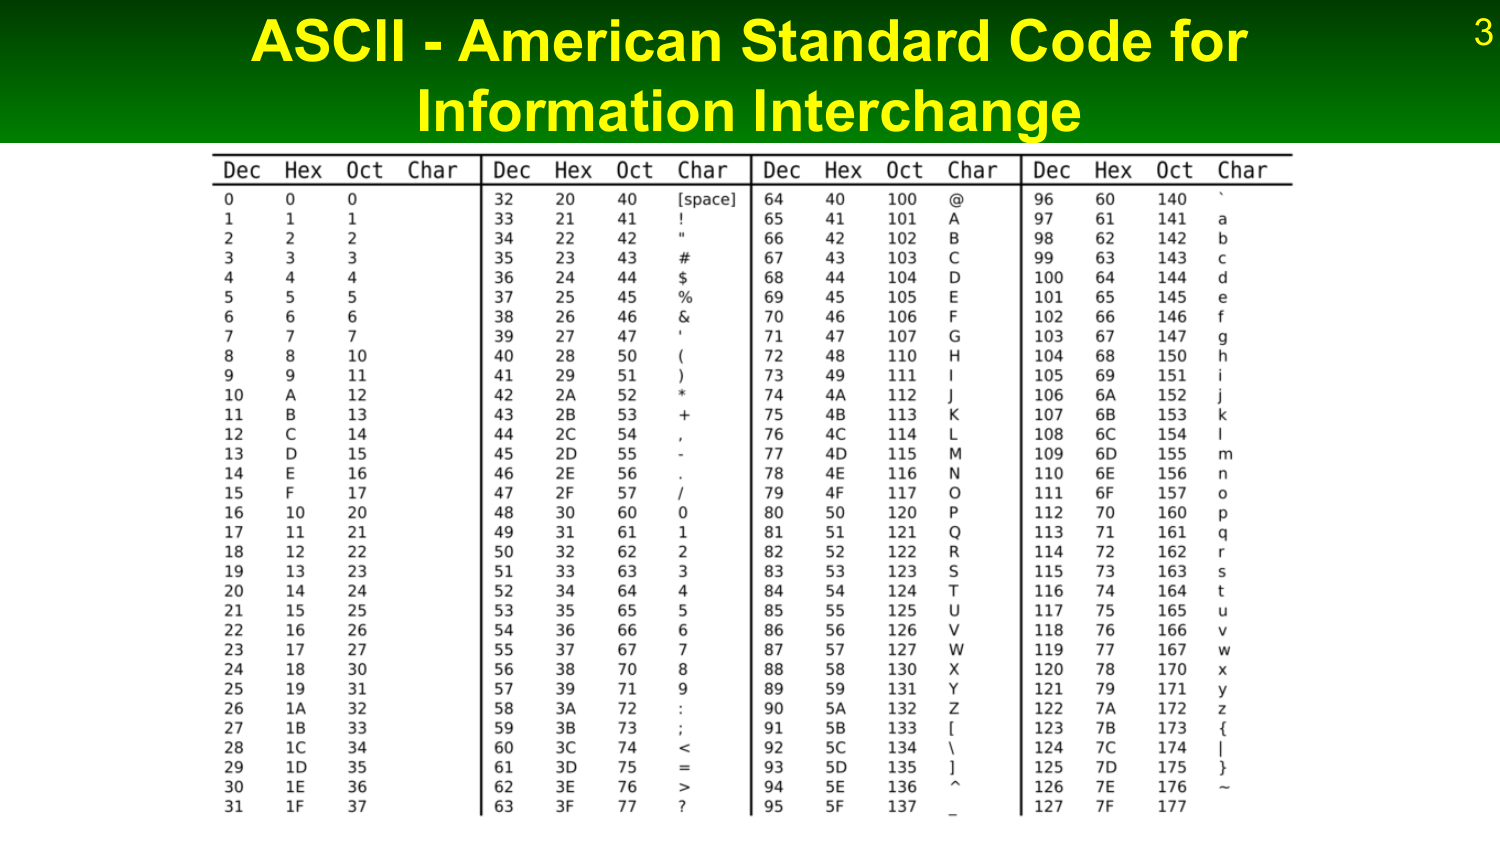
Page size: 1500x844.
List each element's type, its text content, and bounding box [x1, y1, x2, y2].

picture [202, 150, 1298, 830]
title ASCII - American Standard Code for Information Interchange [112, 0, 1388, 151]
